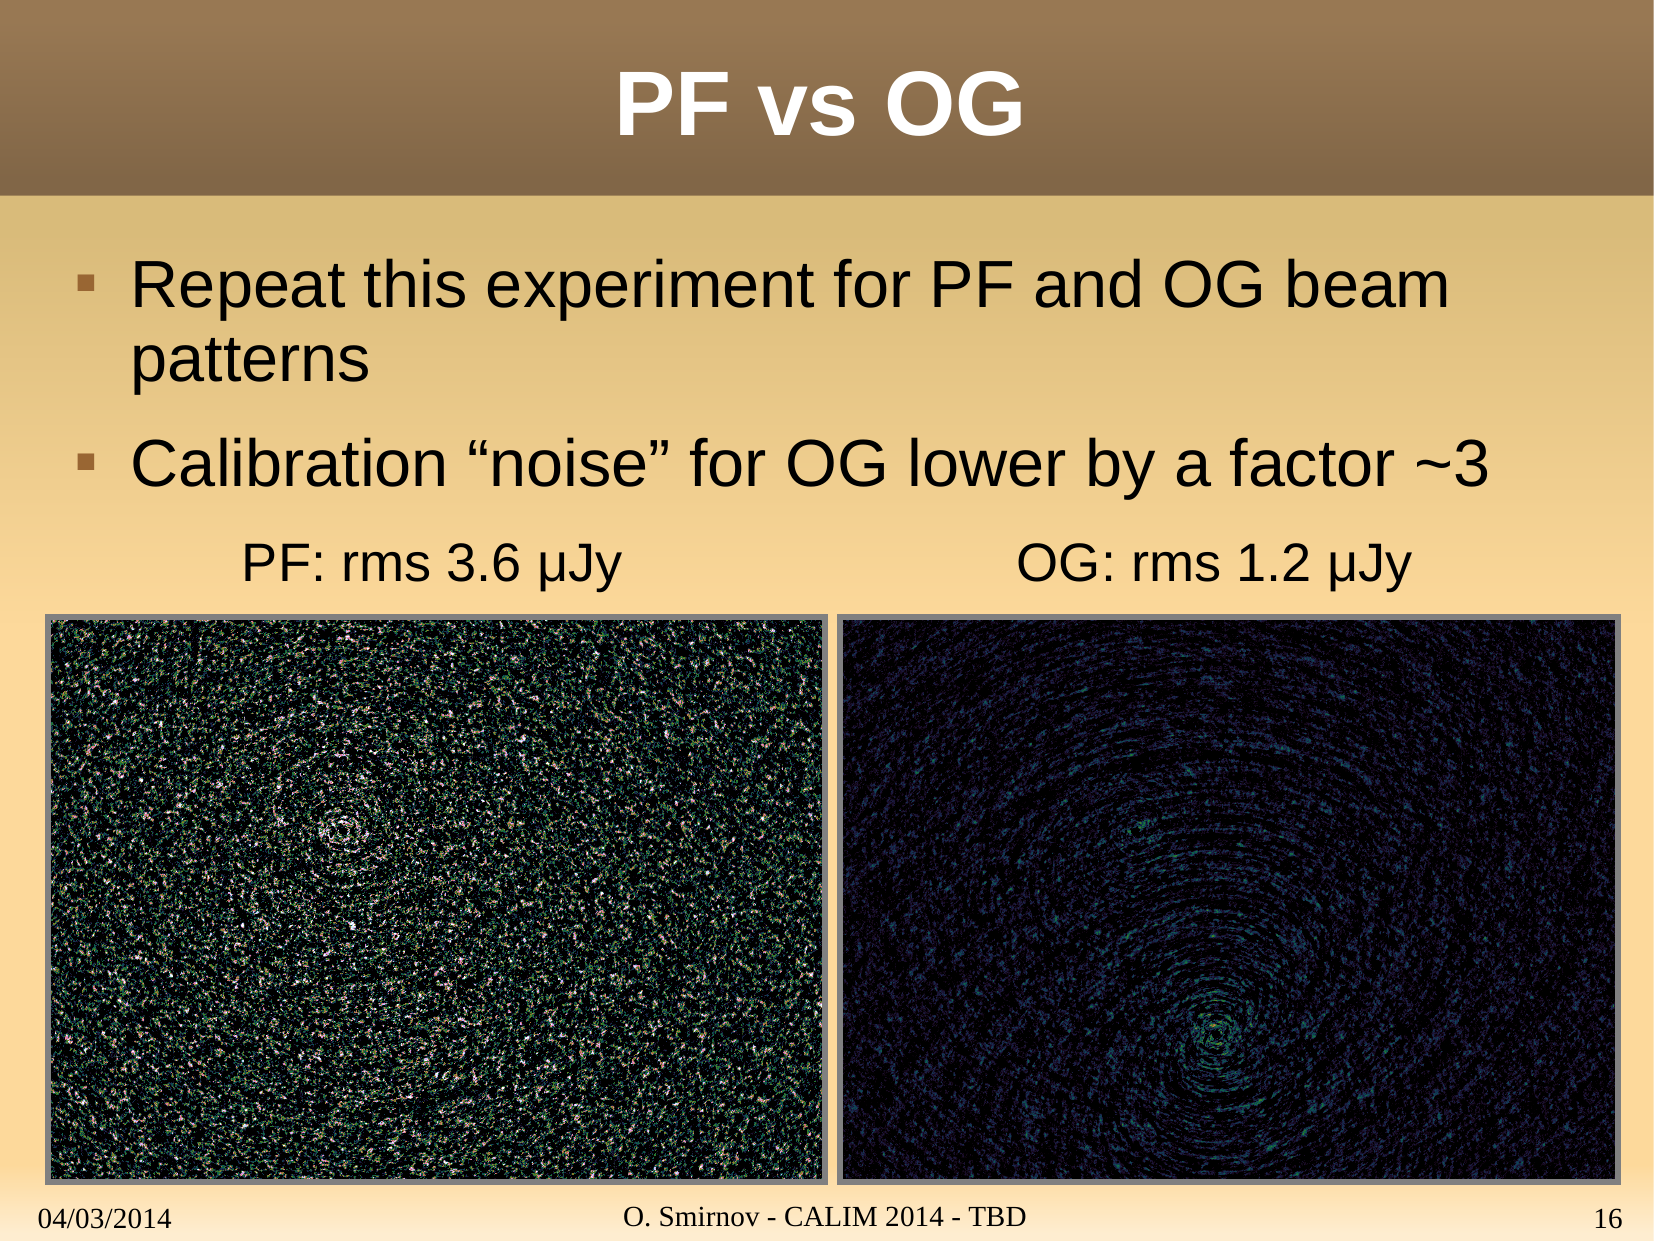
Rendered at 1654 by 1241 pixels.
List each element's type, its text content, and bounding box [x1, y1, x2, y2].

text_box OG: rms 1.2 μJy [810, 524, 1621, 601]
title PF vs OG [76, 0, 1565, 208]
text_box PF: rms 3.6 μJy [27, 524, 810, 601]
list Repeat this experiment for PF and OG beam patterns Calibration “noise” for OG lower by a factor ~3 [60, 246, 1549, 524]
list Repeat this experiment for PF and OG beam patterns Calibration “noise” for OG lower by a factor ~3 [60, 601, 1549, 1066]
picture [0, 0, 1654, 1241]
